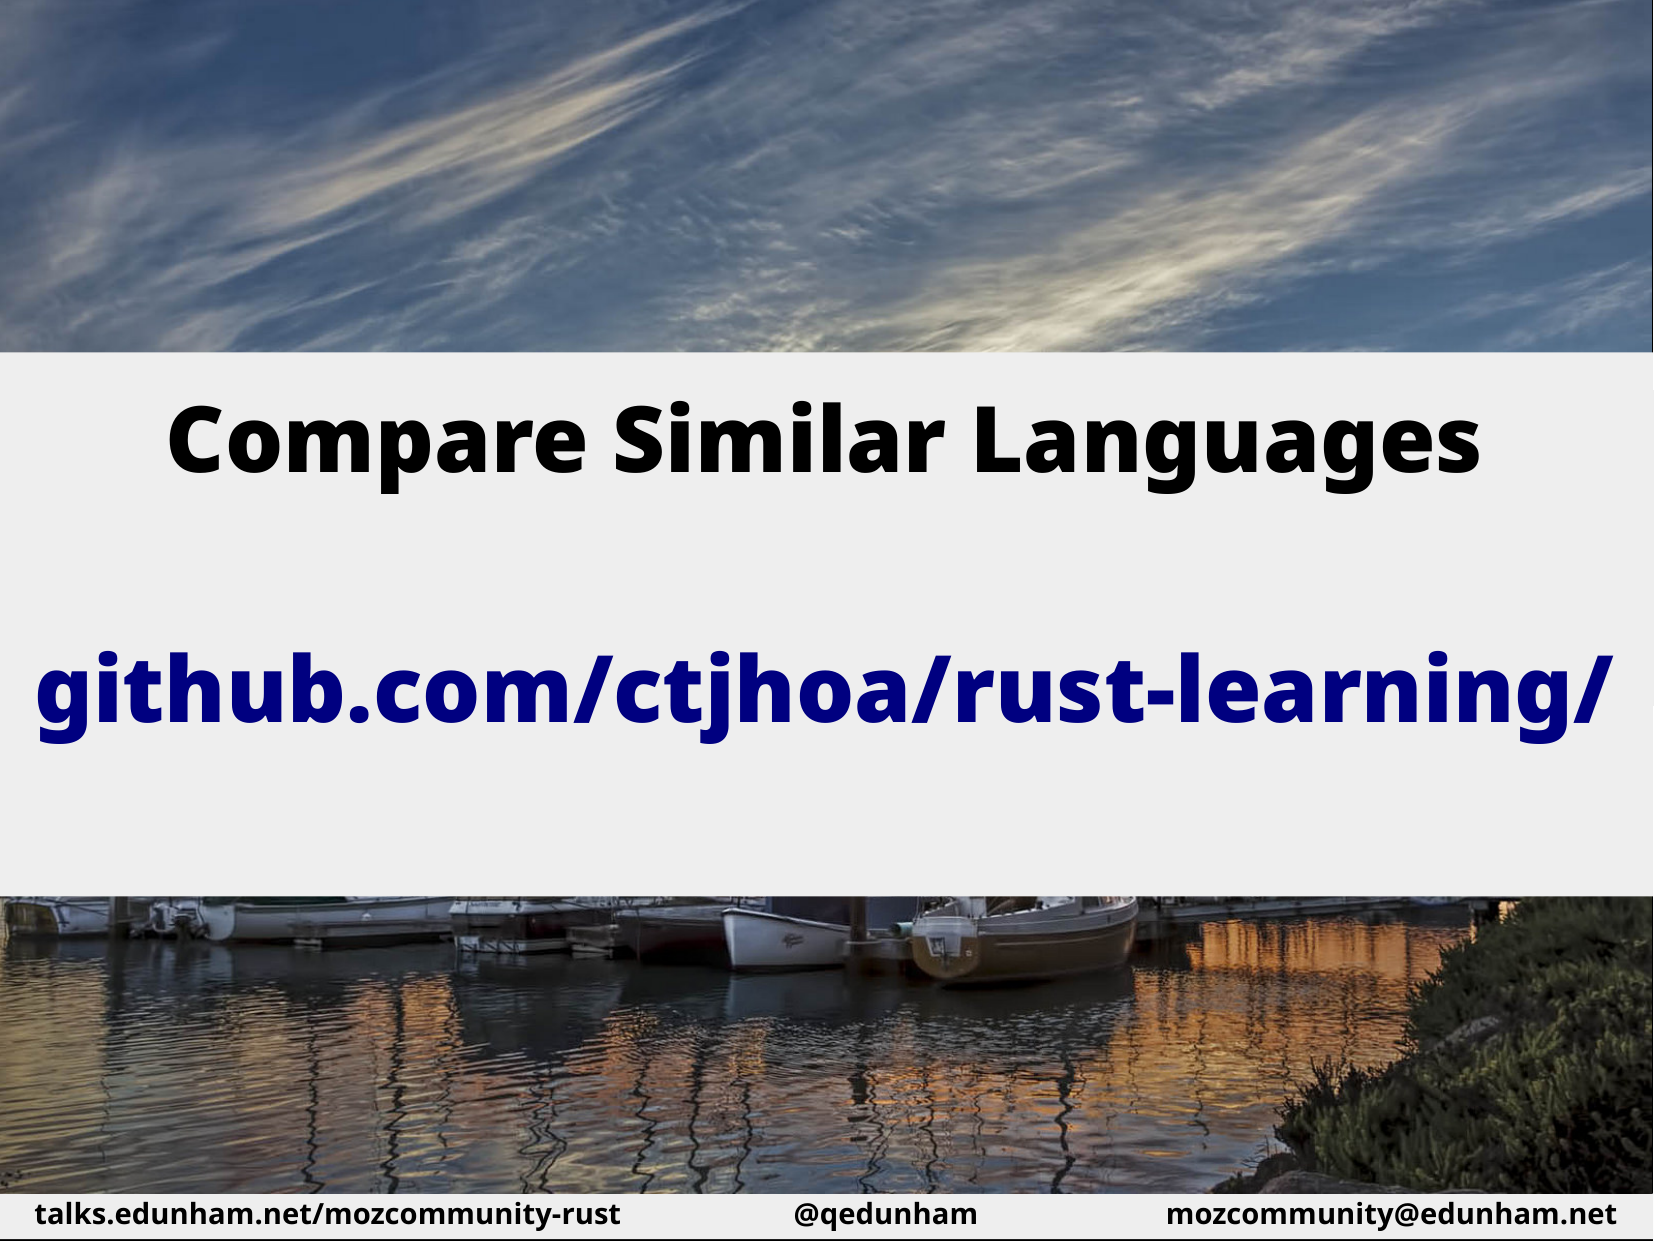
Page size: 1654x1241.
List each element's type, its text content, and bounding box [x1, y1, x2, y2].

title Compare Similar Languages github.com/ctjhoa/rust-learning/ [0, 352, 1653, 897]
picture [0, 0, 1652, 352]
picture [0, 897, 1652, 1194]
